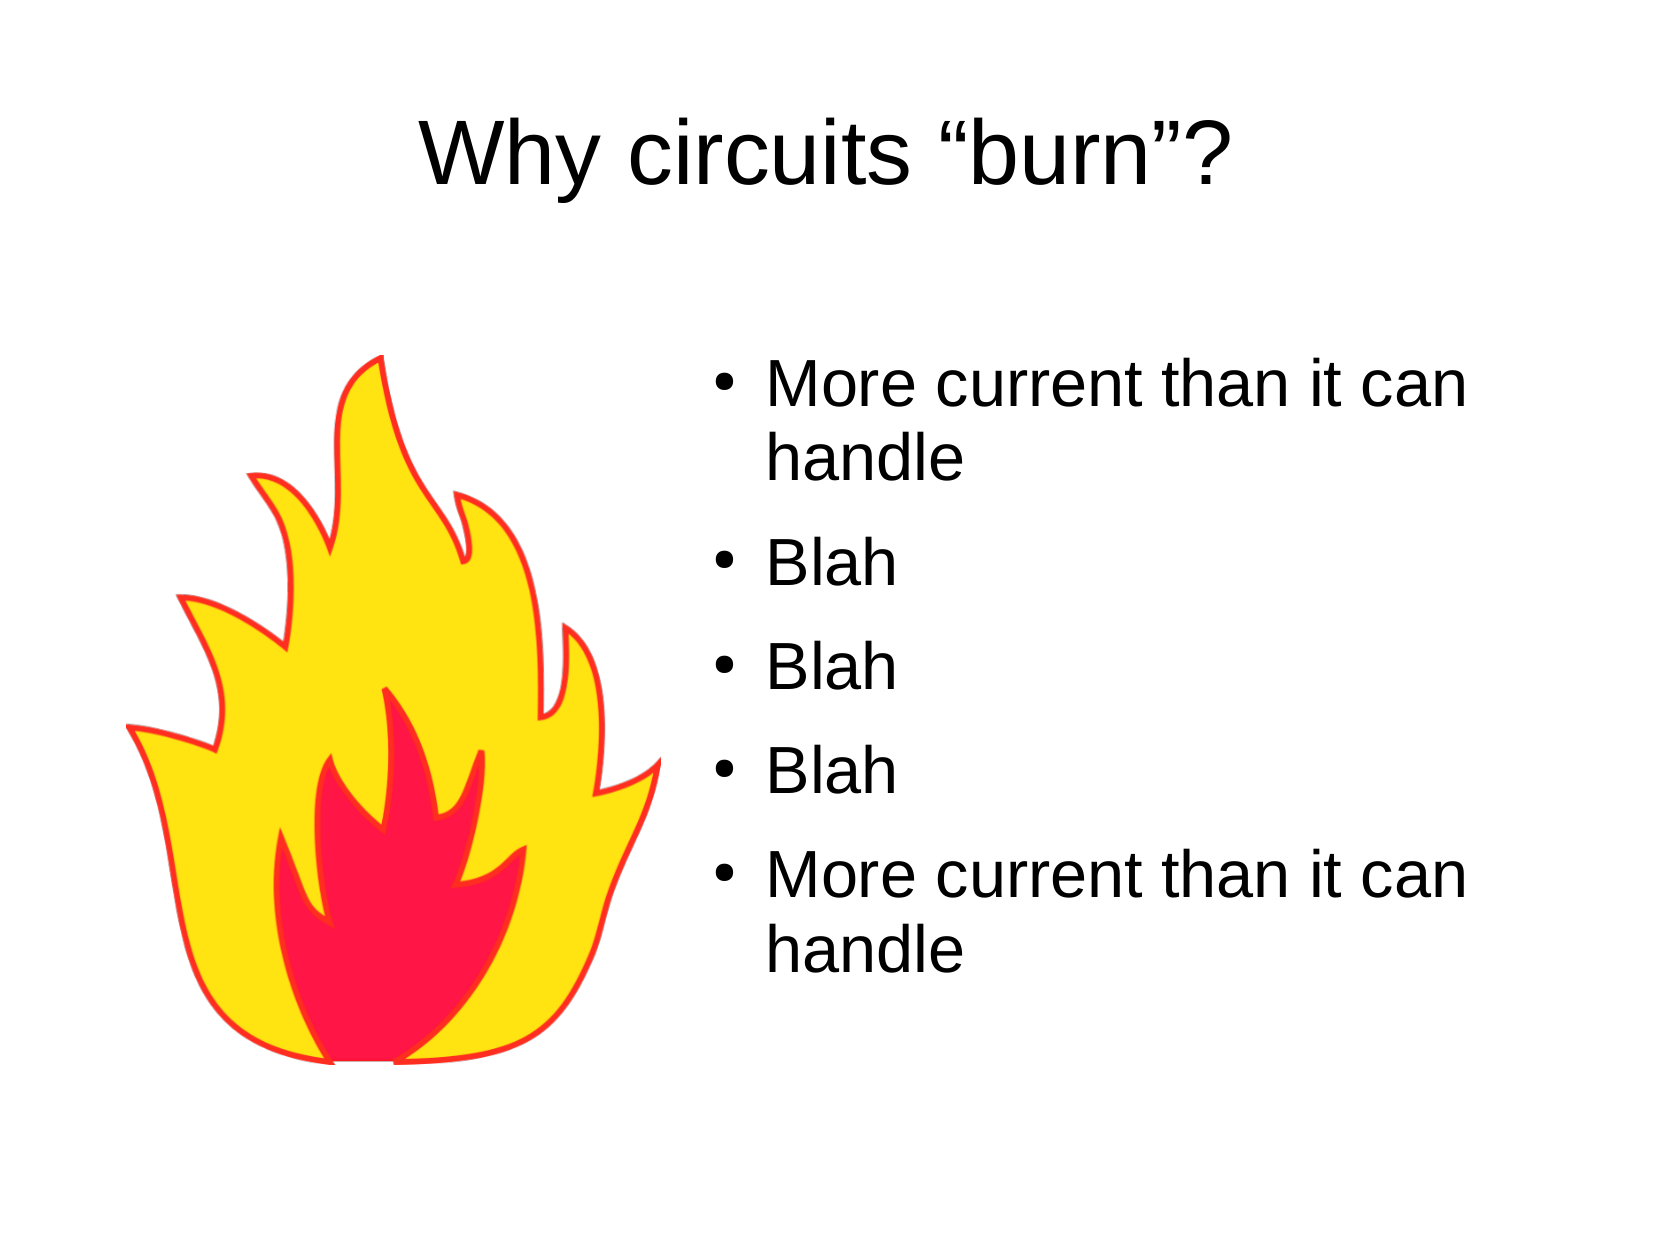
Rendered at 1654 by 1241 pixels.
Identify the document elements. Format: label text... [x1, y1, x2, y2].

title Why circuits “burn”? [82, 49, 1571, 257]
picture [126, 355, 661, 1066]
list More current than it can handle Blah Blah Blah More current than it can handle [694, 345, 1576, 1066]
